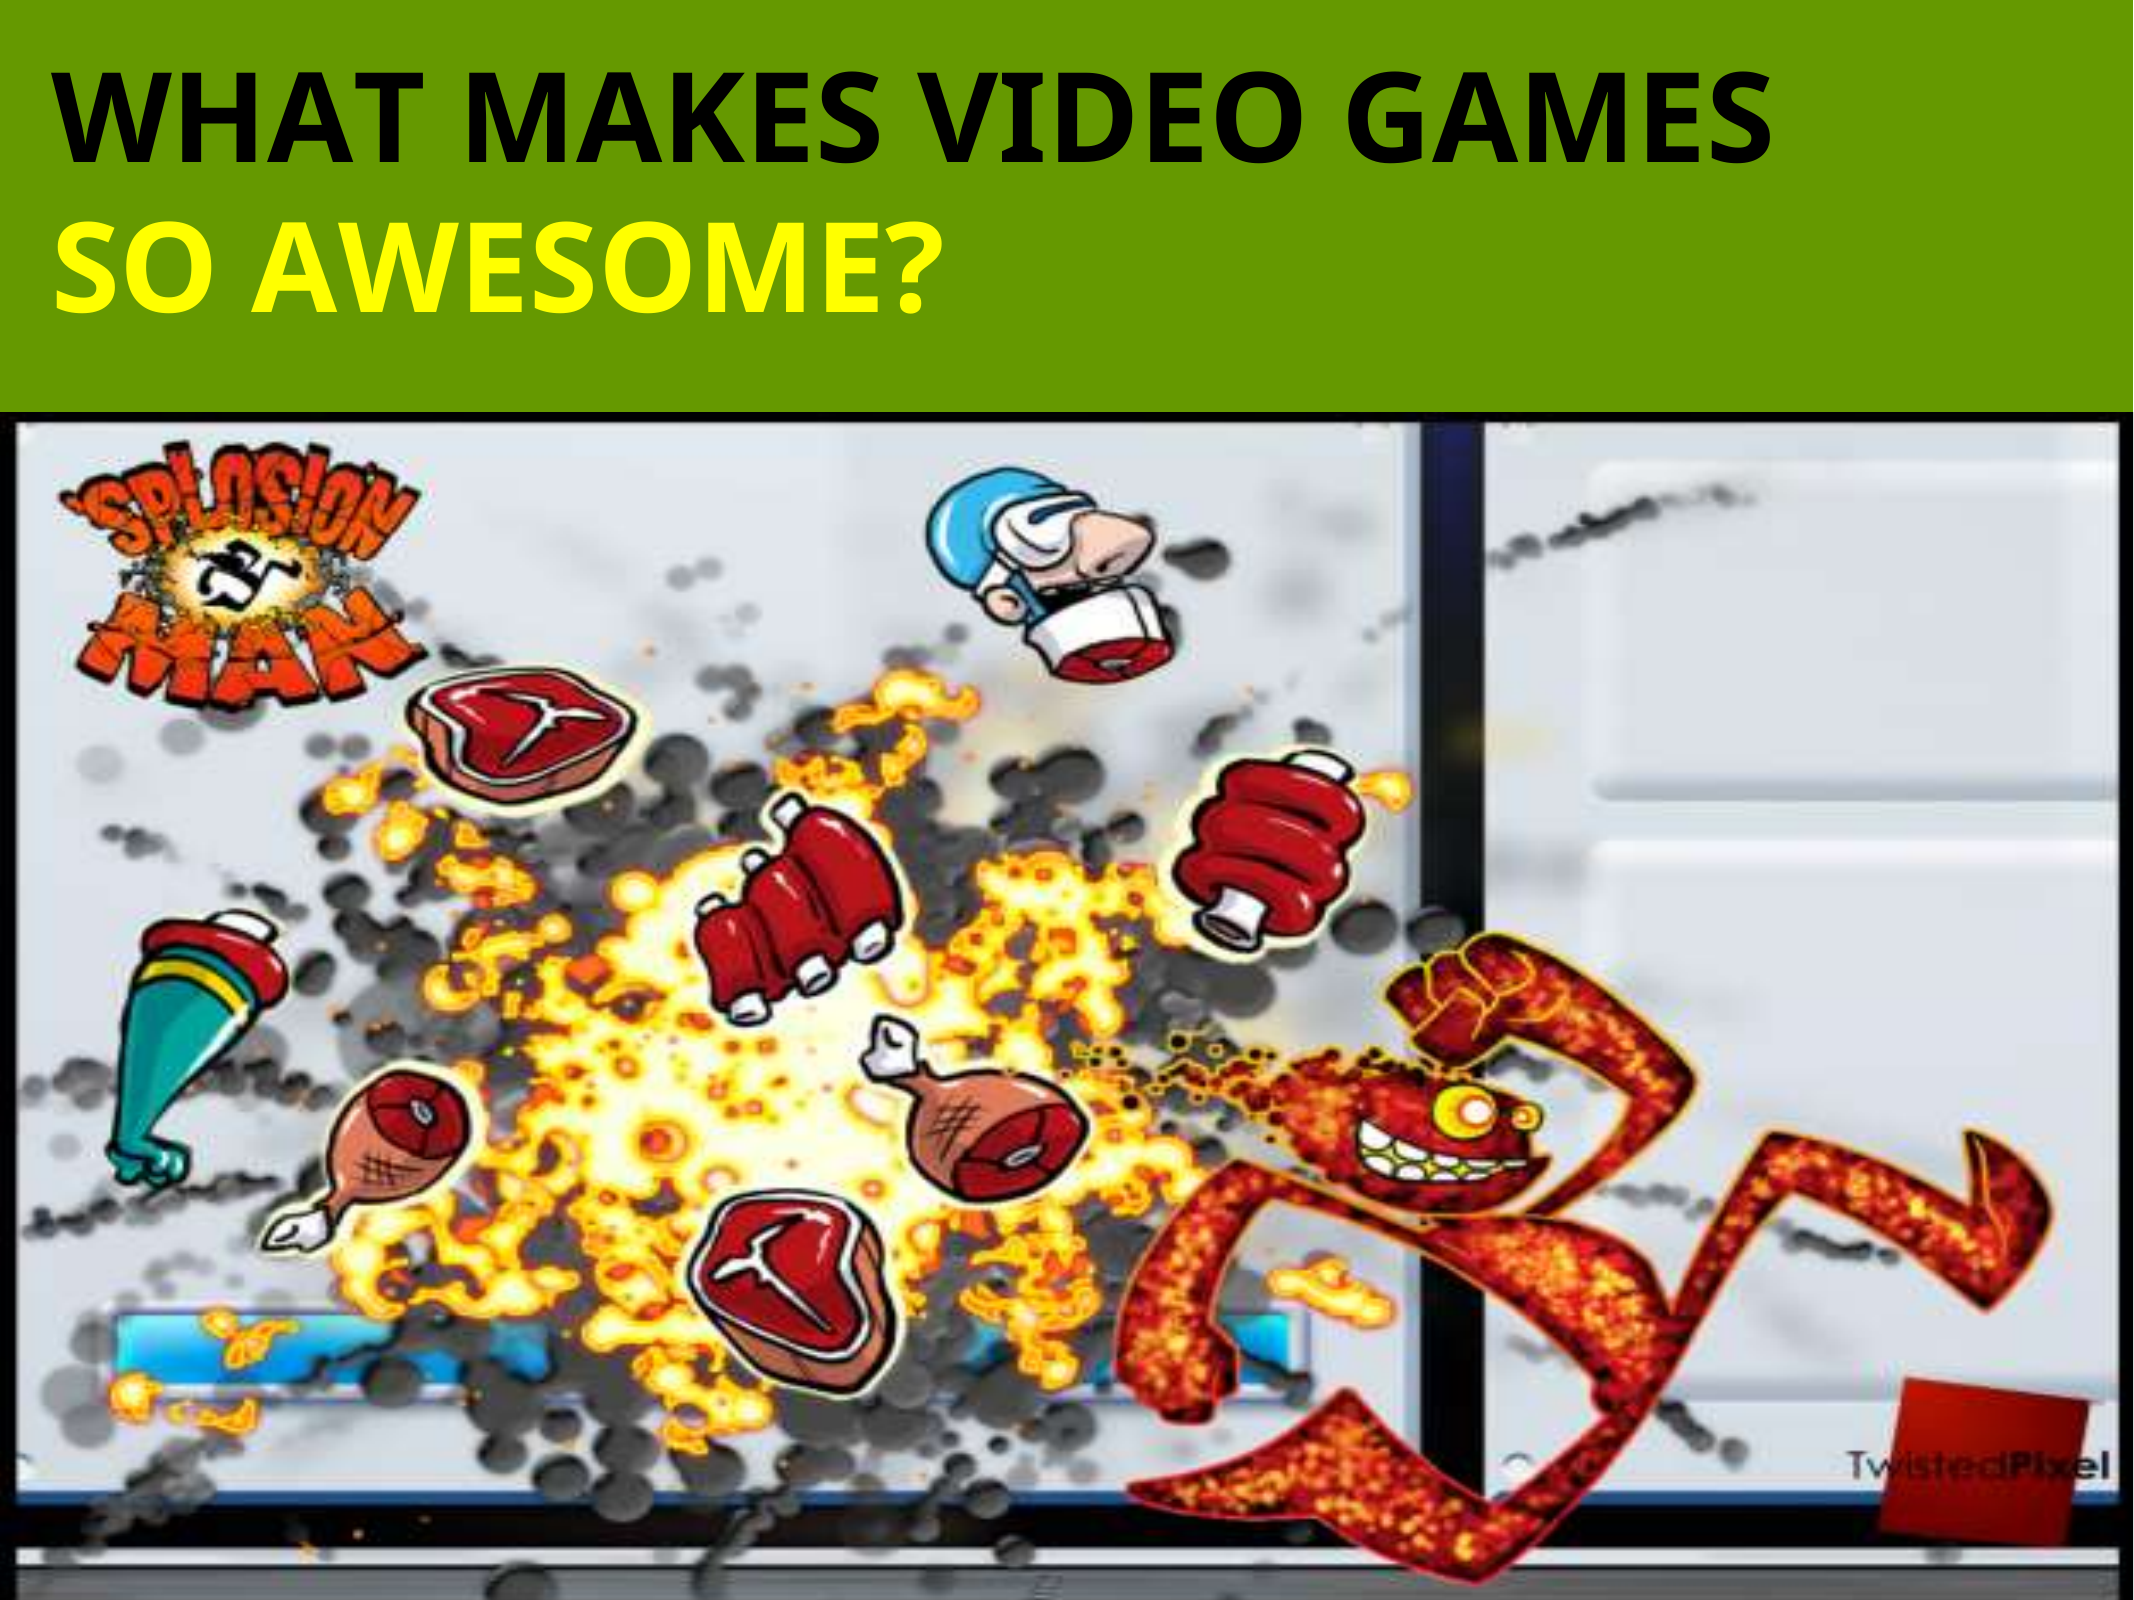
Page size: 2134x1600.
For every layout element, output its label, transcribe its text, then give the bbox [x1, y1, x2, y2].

text_box WHAT MAKES VIDEO GAMES SO AWESOME? [41, 37, 2063, 412]
picture [0, 412, 2134, 1600]
